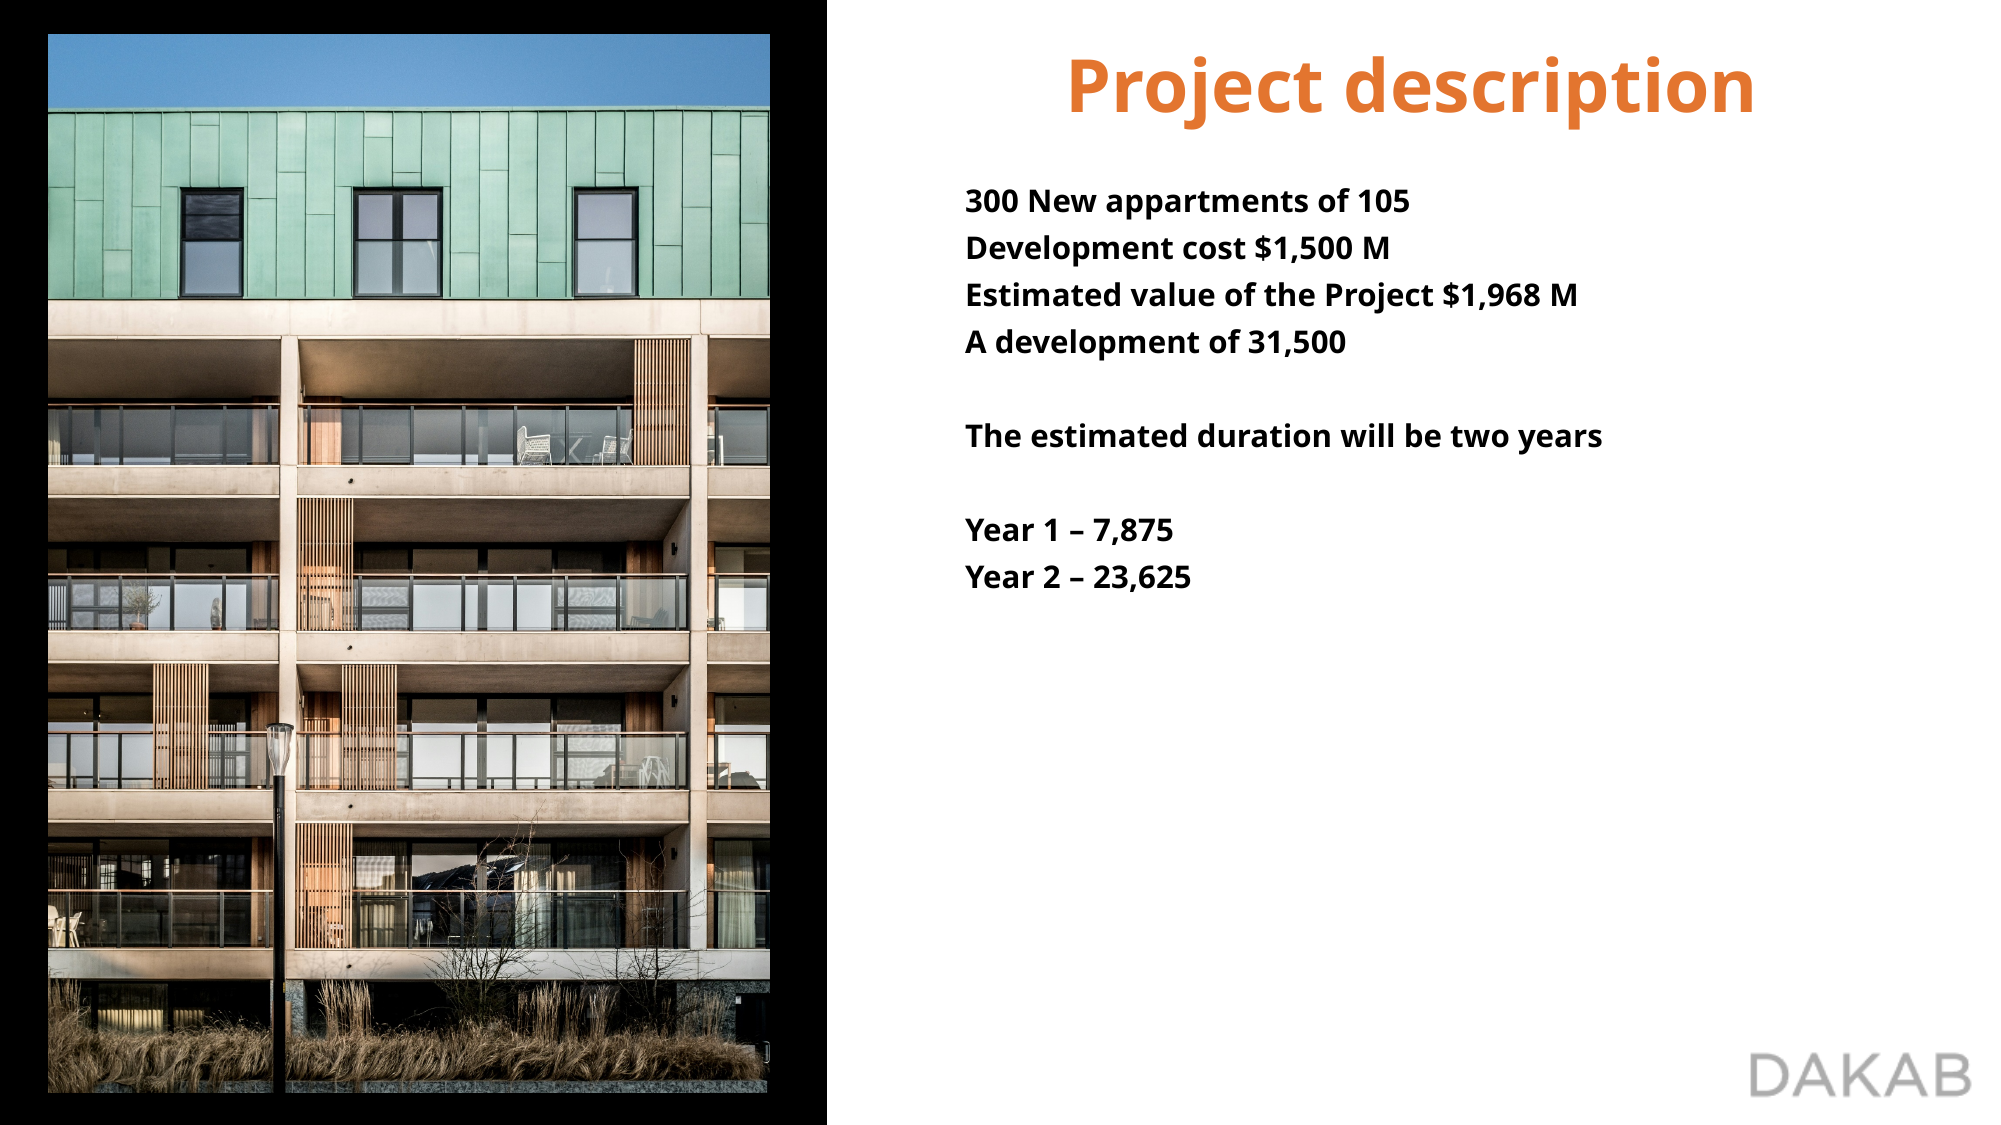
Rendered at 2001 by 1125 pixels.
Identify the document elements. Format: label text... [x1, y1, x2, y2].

picture [1740, 1048, 1978, 1104]
title Project description [1030, 0, 1795, 136]
picture [48, 34, 770, 1093]
text_box [0, 0, 825, 1125]
subtitle 300 New appartments of 105 Development cost $1,500 M Estimated value of the Project $1,968 M A development of 31,500 The estimated duration will be two years Year 1 – 7,875 Year 2 – 23,625 [950, 184, 1875, 623]
